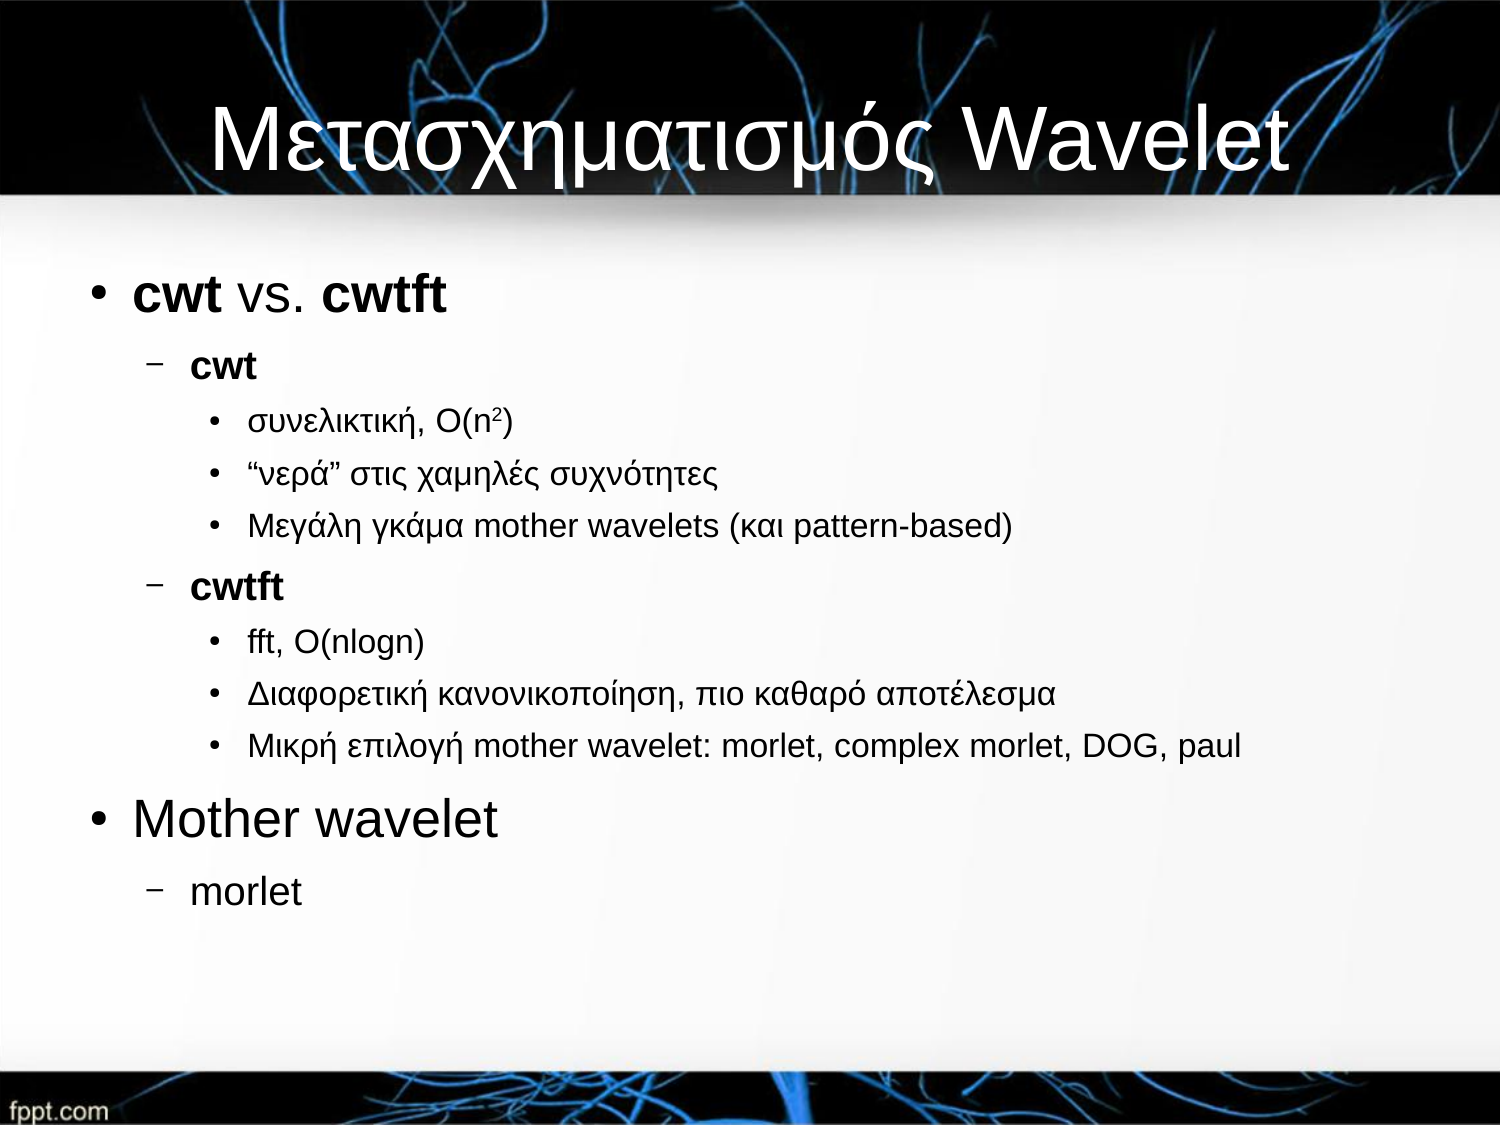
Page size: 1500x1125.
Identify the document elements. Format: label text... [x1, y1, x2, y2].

list cwt vs. cwtft cwt συνελικτική, O(n2) “νερά” στις χαμηλές συχνότητες Μεγάλη γκάμα mother wavelets (και pattern-based) cwtft fft, O(nlogn) Διαφορετική κανονικοποίηση, πιο καθαρό αποτέλεσμα Μικρή επιλογή mother wavelet: morlet, complex morlet, DOG, paul Mother wavelet morlet [75, 263, 1425, 916]
title Μετασχηματισμός Wavelet [75, 45, 1425, 233]
picture [0, 0, 1500, 1125]
